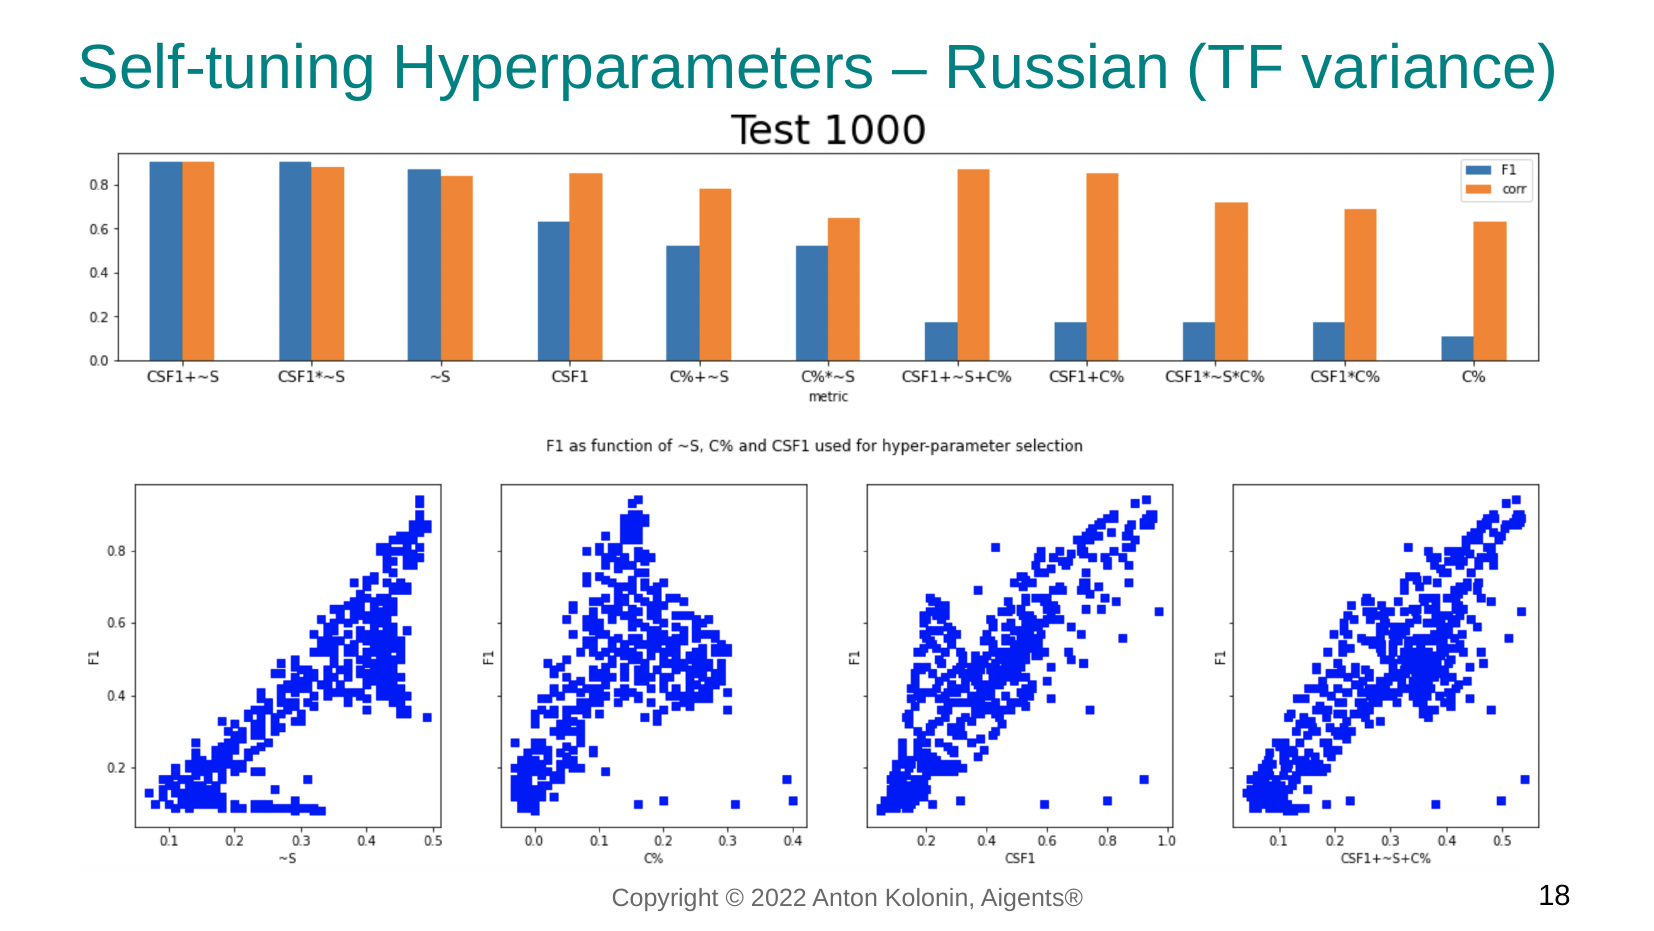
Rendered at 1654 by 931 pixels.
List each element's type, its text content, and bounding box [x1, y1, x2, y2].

picture [79, 104, 1548, 871]
text_box Self-tuning Hyperparameters – Russian (TF variance) [0, 0, 1630, 135]
